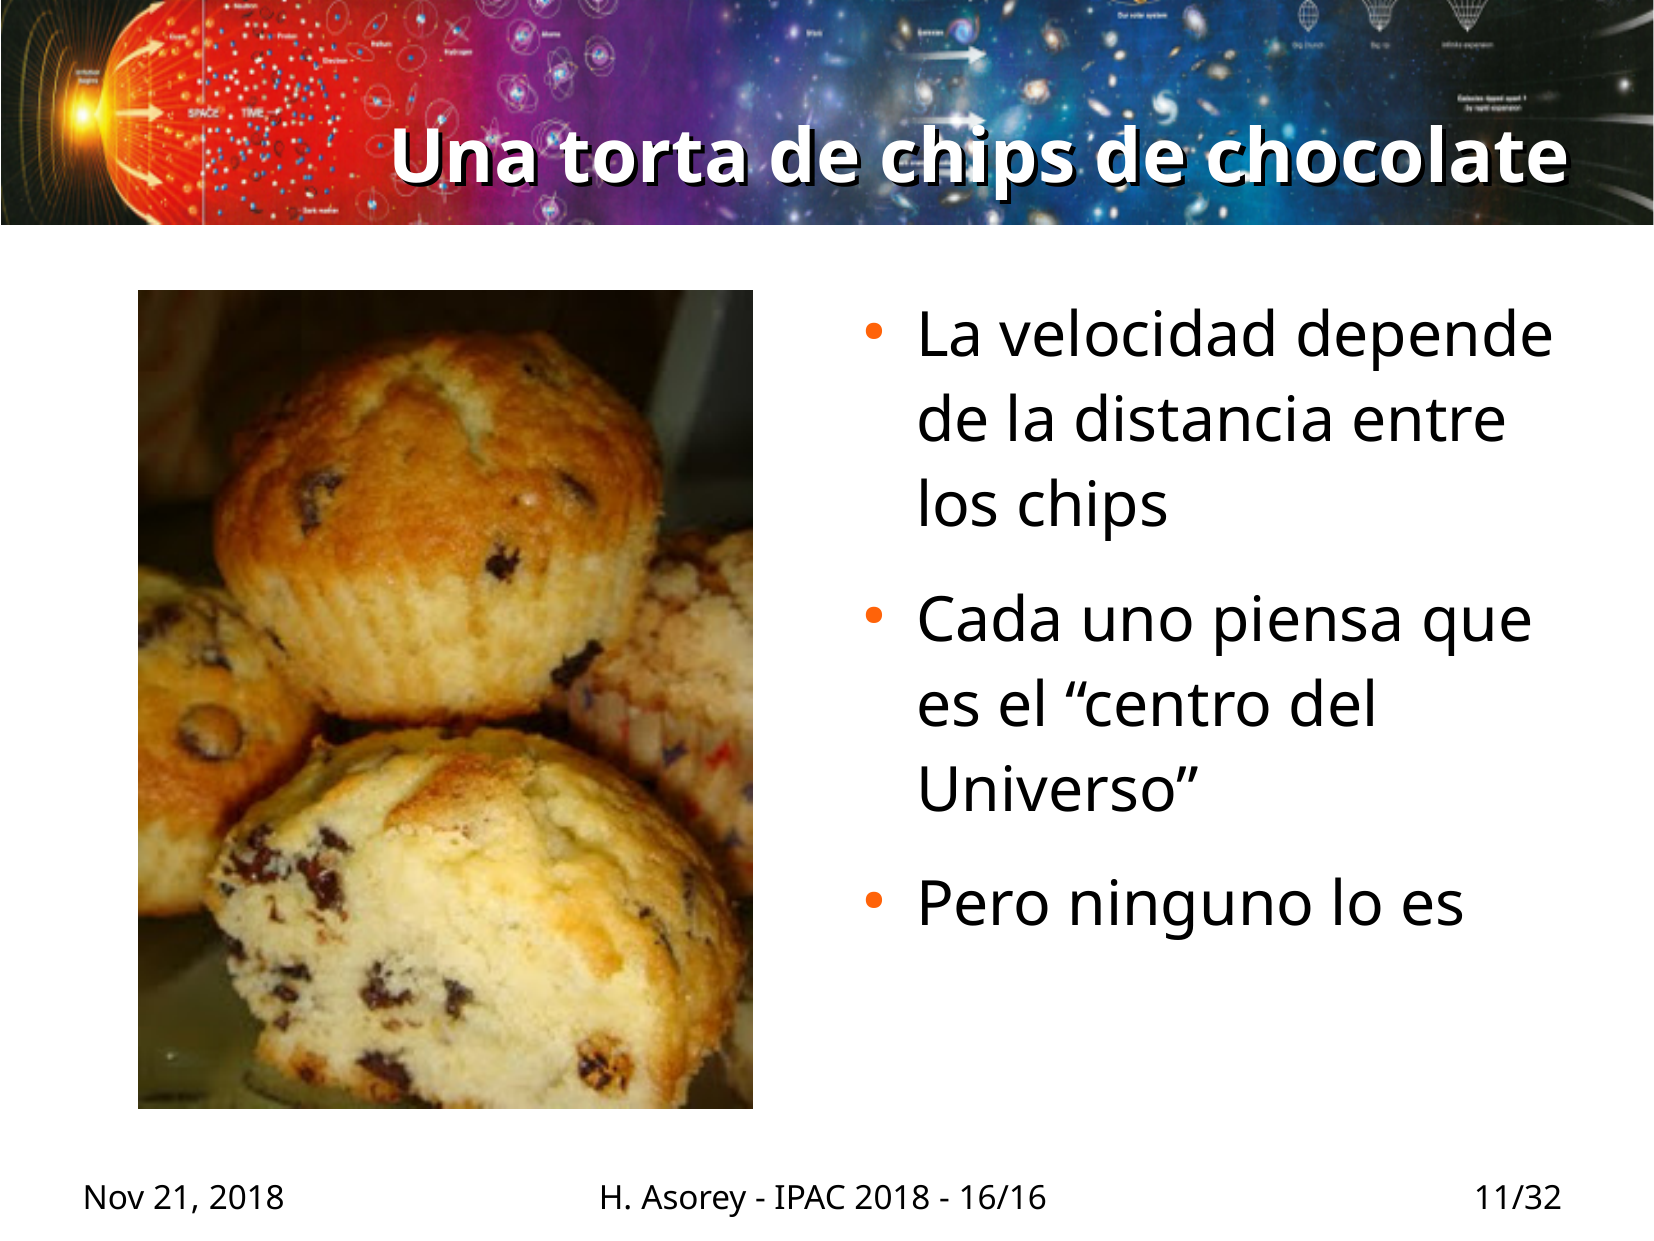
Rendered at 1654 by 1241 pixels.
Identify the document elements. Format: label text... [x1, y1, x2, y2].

picture [138, 290, 753, 1109]
title Una torta de chips de chocolate [82, 49, 1571, 257]
picture [1, 0, 1654, 225]
list La velocidad depende de la distancia entre los chips Cada uno piensa que es el “centro del Universo” Pero ninguno lo es [845, 290, 1572, 1109]
